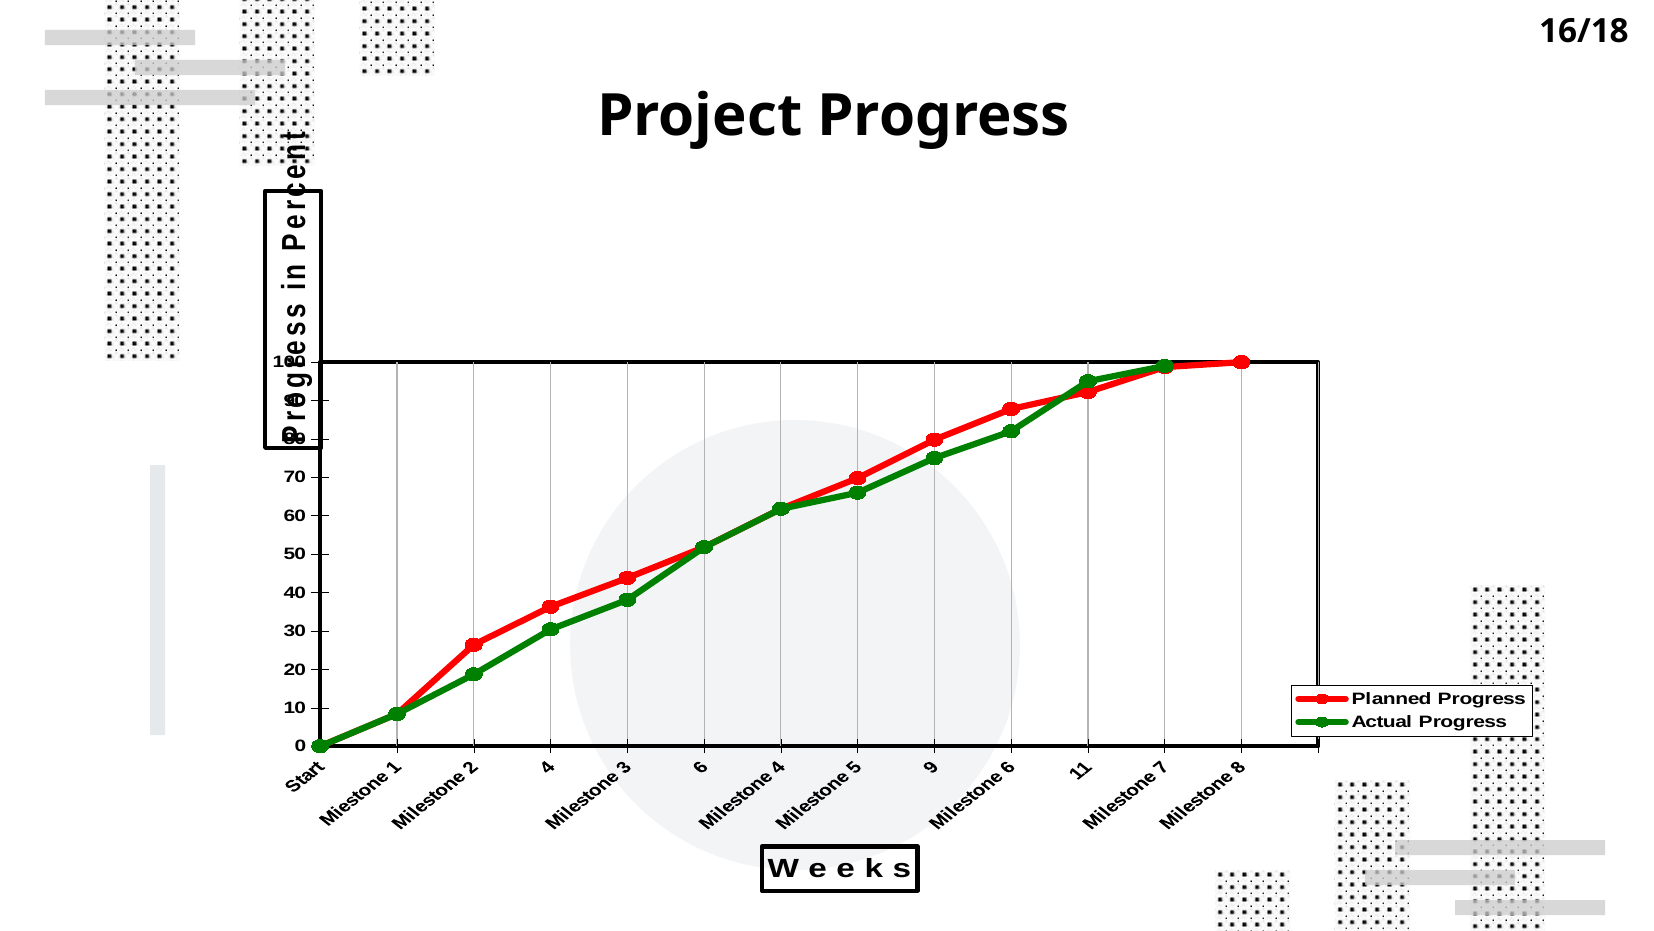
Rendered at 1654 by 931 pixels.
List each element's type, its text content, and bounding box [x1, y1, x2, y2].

text_box Project Progress [582, 65, 1093, 160]
text_box [150, 465, 161, 736]
chart [161, 189, 1601, 908]
text_box 16/18 [1524, 0, 1654, 57]
